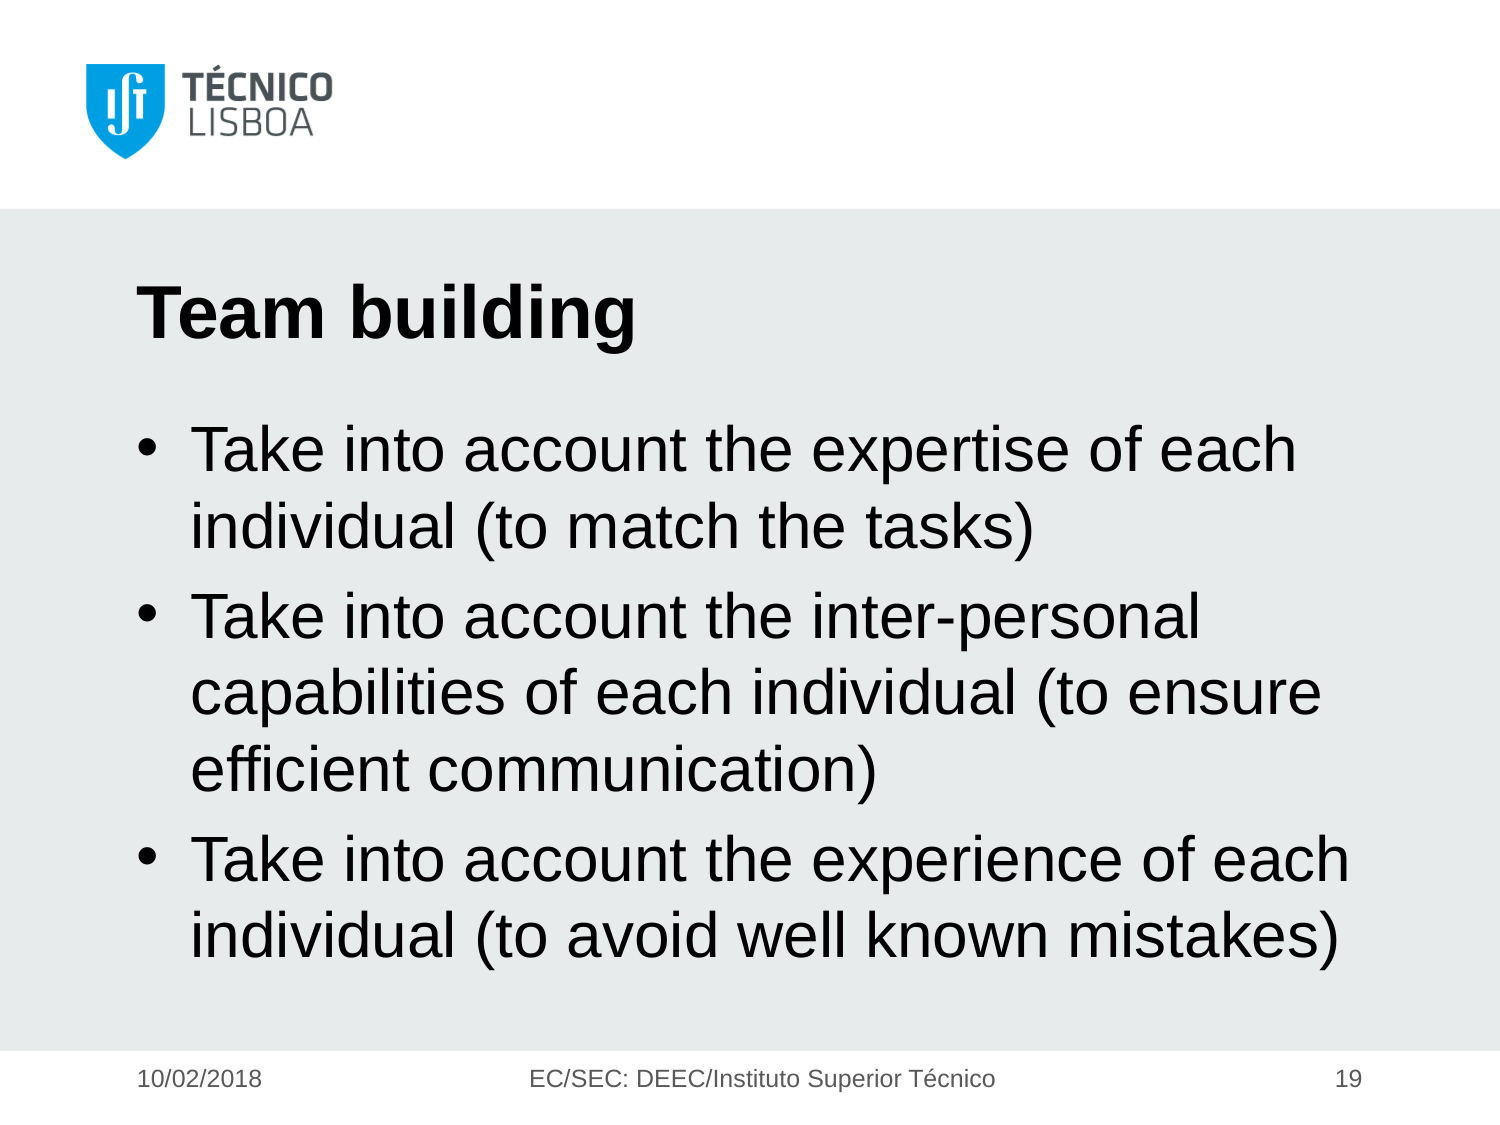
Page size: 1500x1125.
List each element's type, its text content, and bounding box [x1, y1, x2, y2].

picture [0, 0, 1500, 1125]
title Team building [121, 237, 1378, 381]
footer EC/SEC: DEEC/Instituto Superior Técnico [512, 1052, 1021, 1103]
slide_number <number> [1077, 1052, 1378, 1103]
slide_number 10/02/2018 [121, 1052, 425, 1103]
list Take into account the expertise of each individual (to match the tasks) Take into account the inter-personal capabilities of each individual (to ensure efficient communication) Take into account the experience of each individual (to avoid well known mistakes) [121, 400, 1378, 1005]
